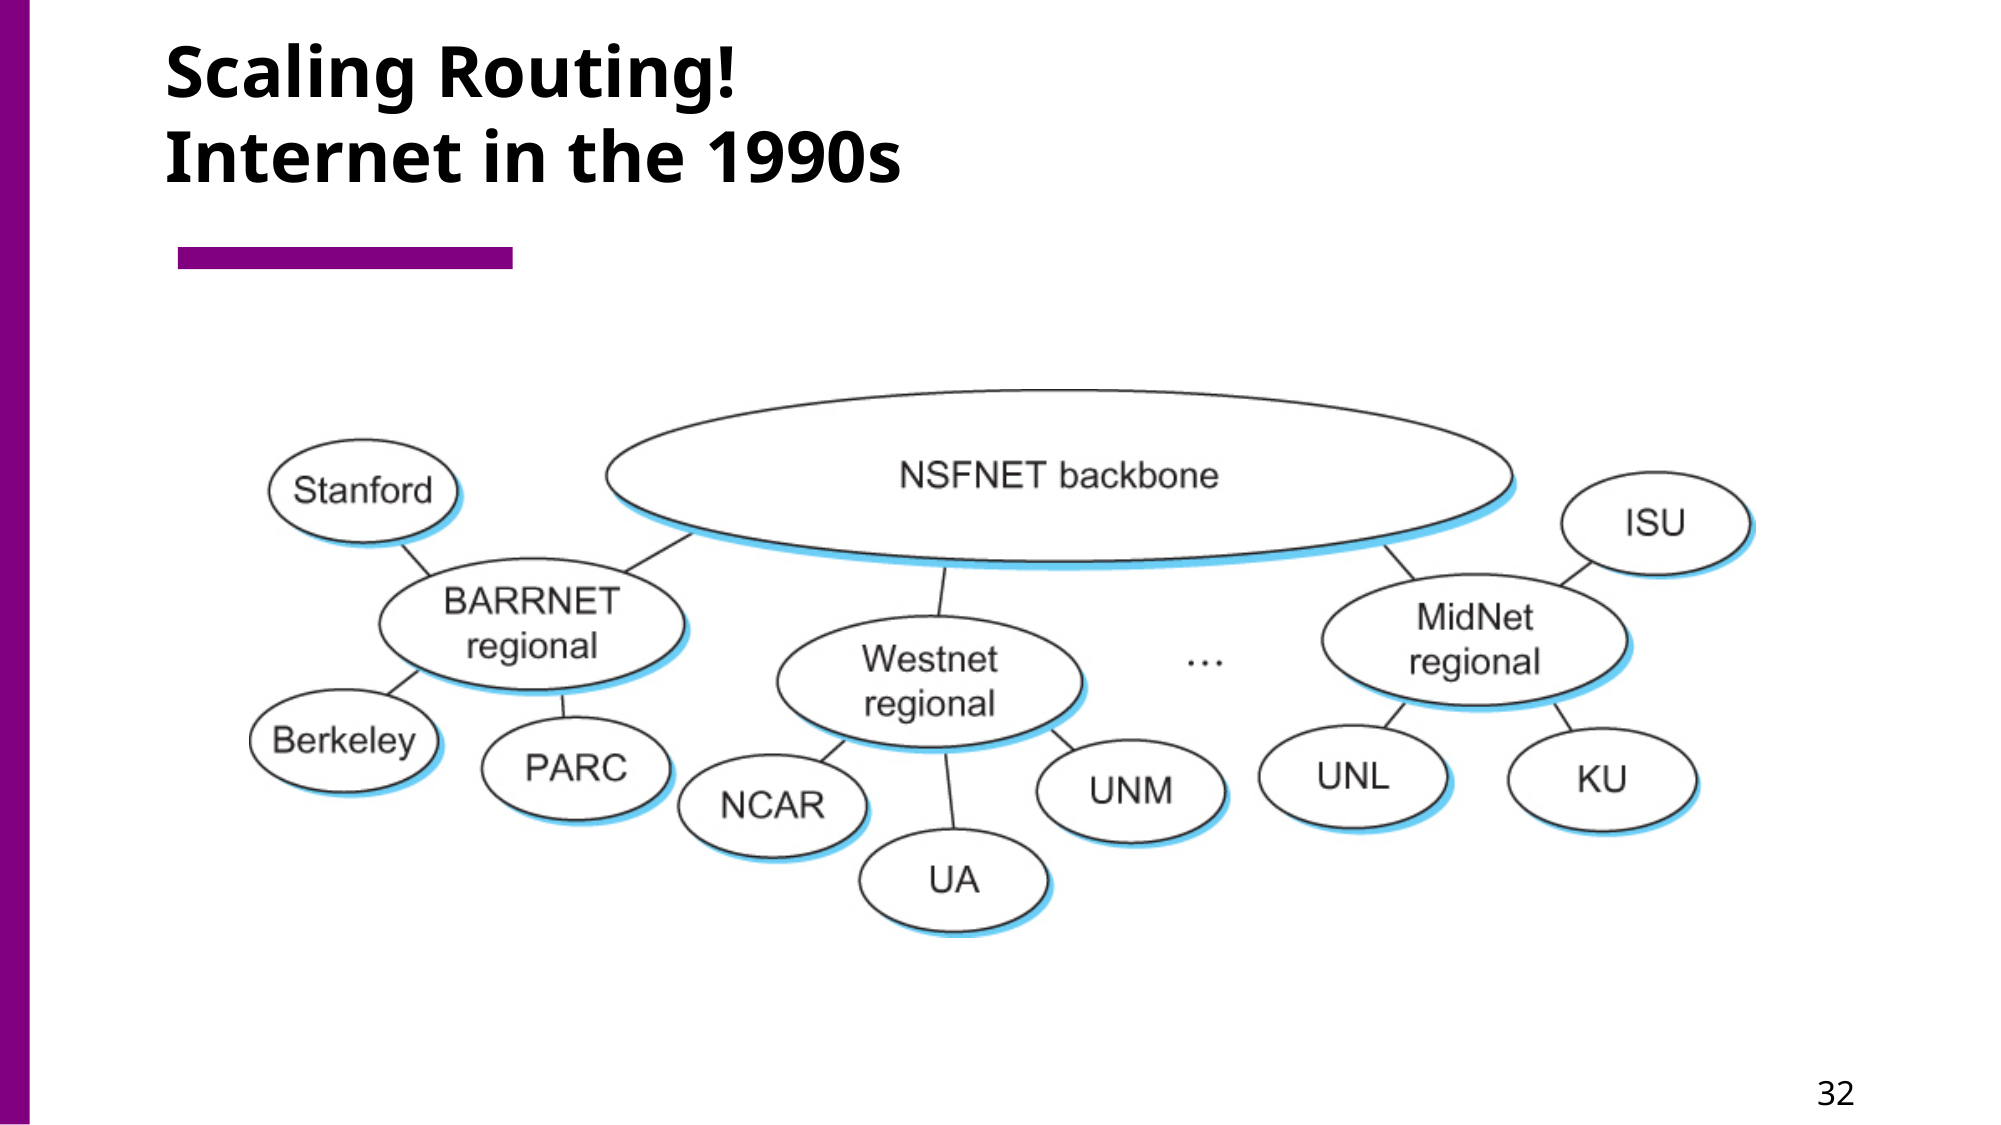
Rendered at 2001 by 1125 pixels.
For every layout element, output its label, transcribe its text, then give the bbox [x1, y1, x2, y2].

picture [249, 389, 1756, 938]
text_box Scaling Routing! Internet in the 1990s [151, 0, 1849, 212]
